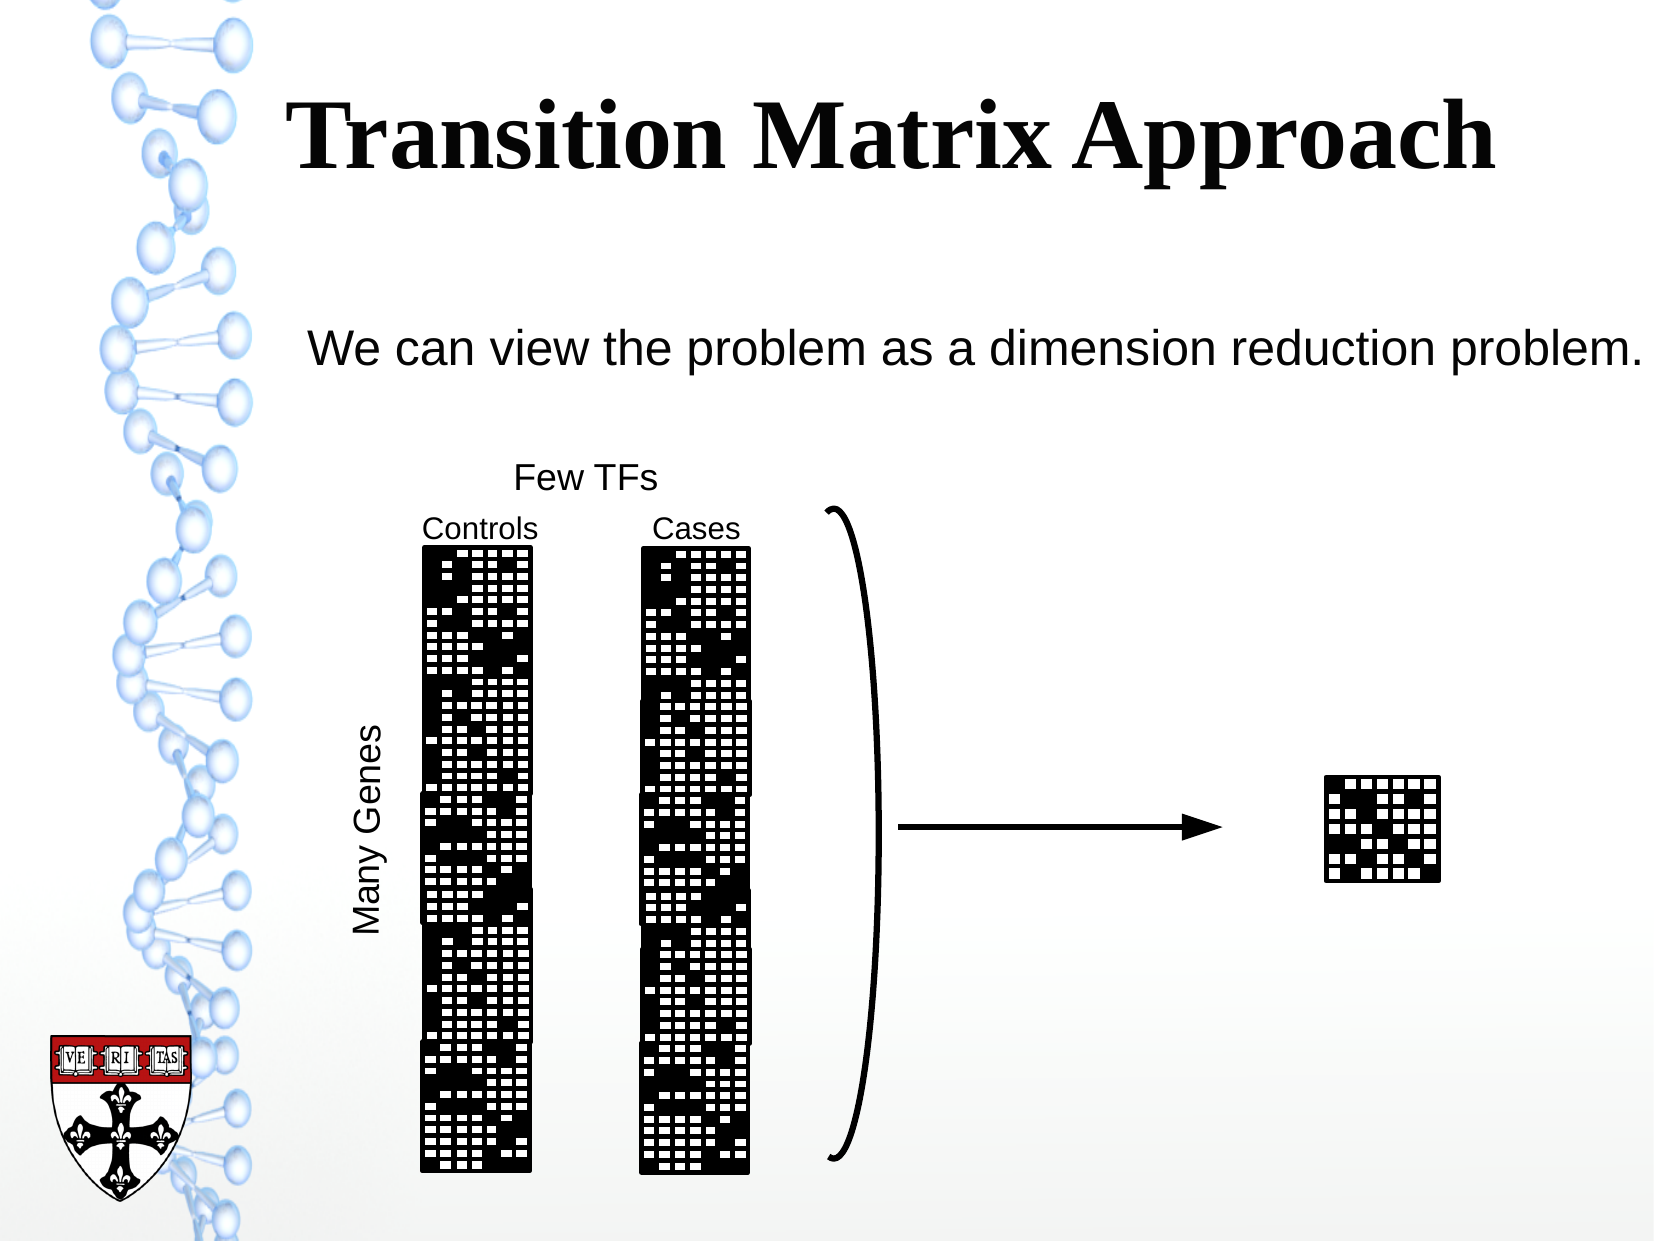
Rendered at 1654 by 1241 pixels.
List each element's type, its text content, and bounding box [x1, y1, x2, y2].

text_box [641, 555, 750, 1173]
text_box [422, 555, 531, 1171]
list We can view the problem as a dimension reduction problem. [236, 319, 1654, 418]
title Transition Matrix Approach [147, 31, 1636, 239]
text_box [1326, 776, 1439, 882]
picture [0, 0, 1654, 1241]
text_box Many Genes [337, 709, 397, 952]
text_box Controls [407, 504, 554, 555]
text_box Cases [637, 504, 757, 555]
text_box Few TFs [498, 449, 674, 506]
